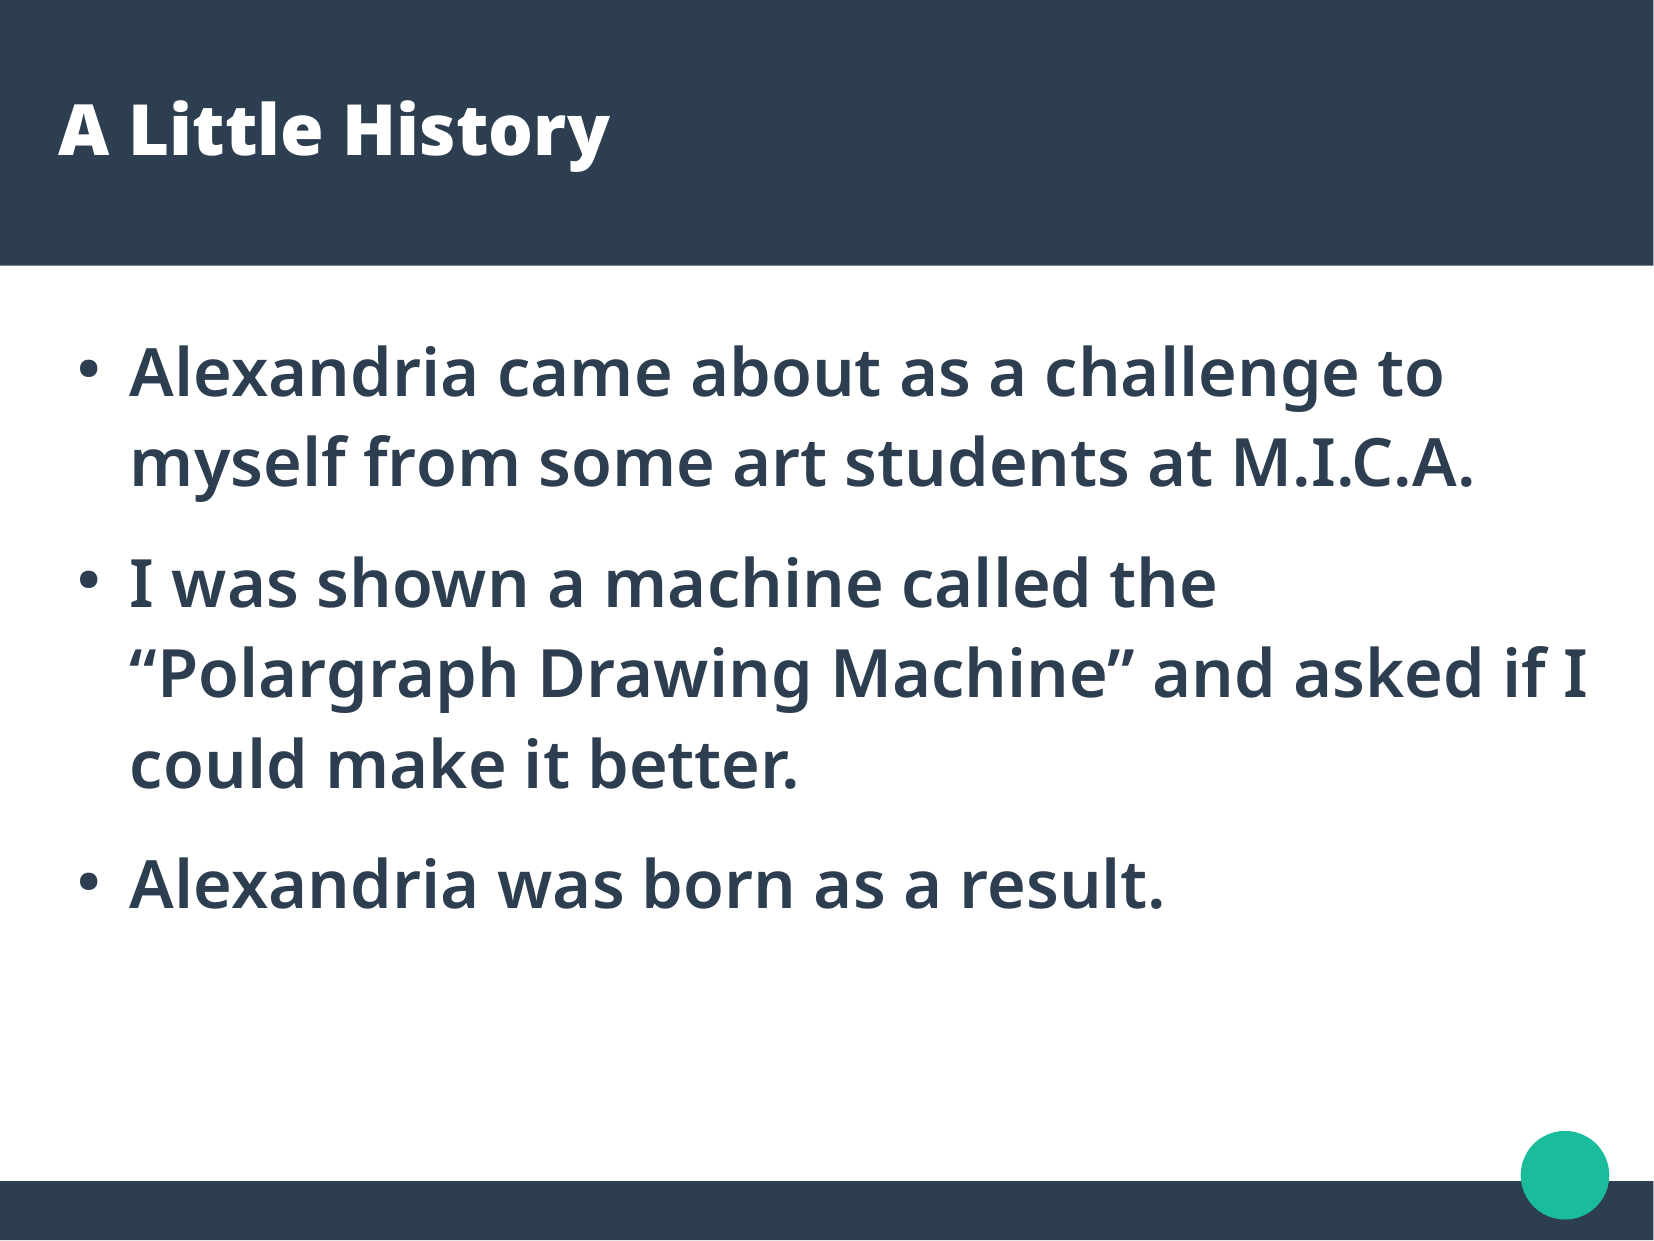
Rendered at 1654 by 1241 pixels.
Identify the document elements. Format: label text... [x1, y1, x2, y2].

list Alexandria came about as a challenge to myself from some art students at M.I.C.A. I was shown a machine called the “Polargraph Drawing Machine” and asked if I could make it better. Alexandria was born as a result. [59, 324, 1595, 1152]
title A Little History [59, 49, 1595, 207]
